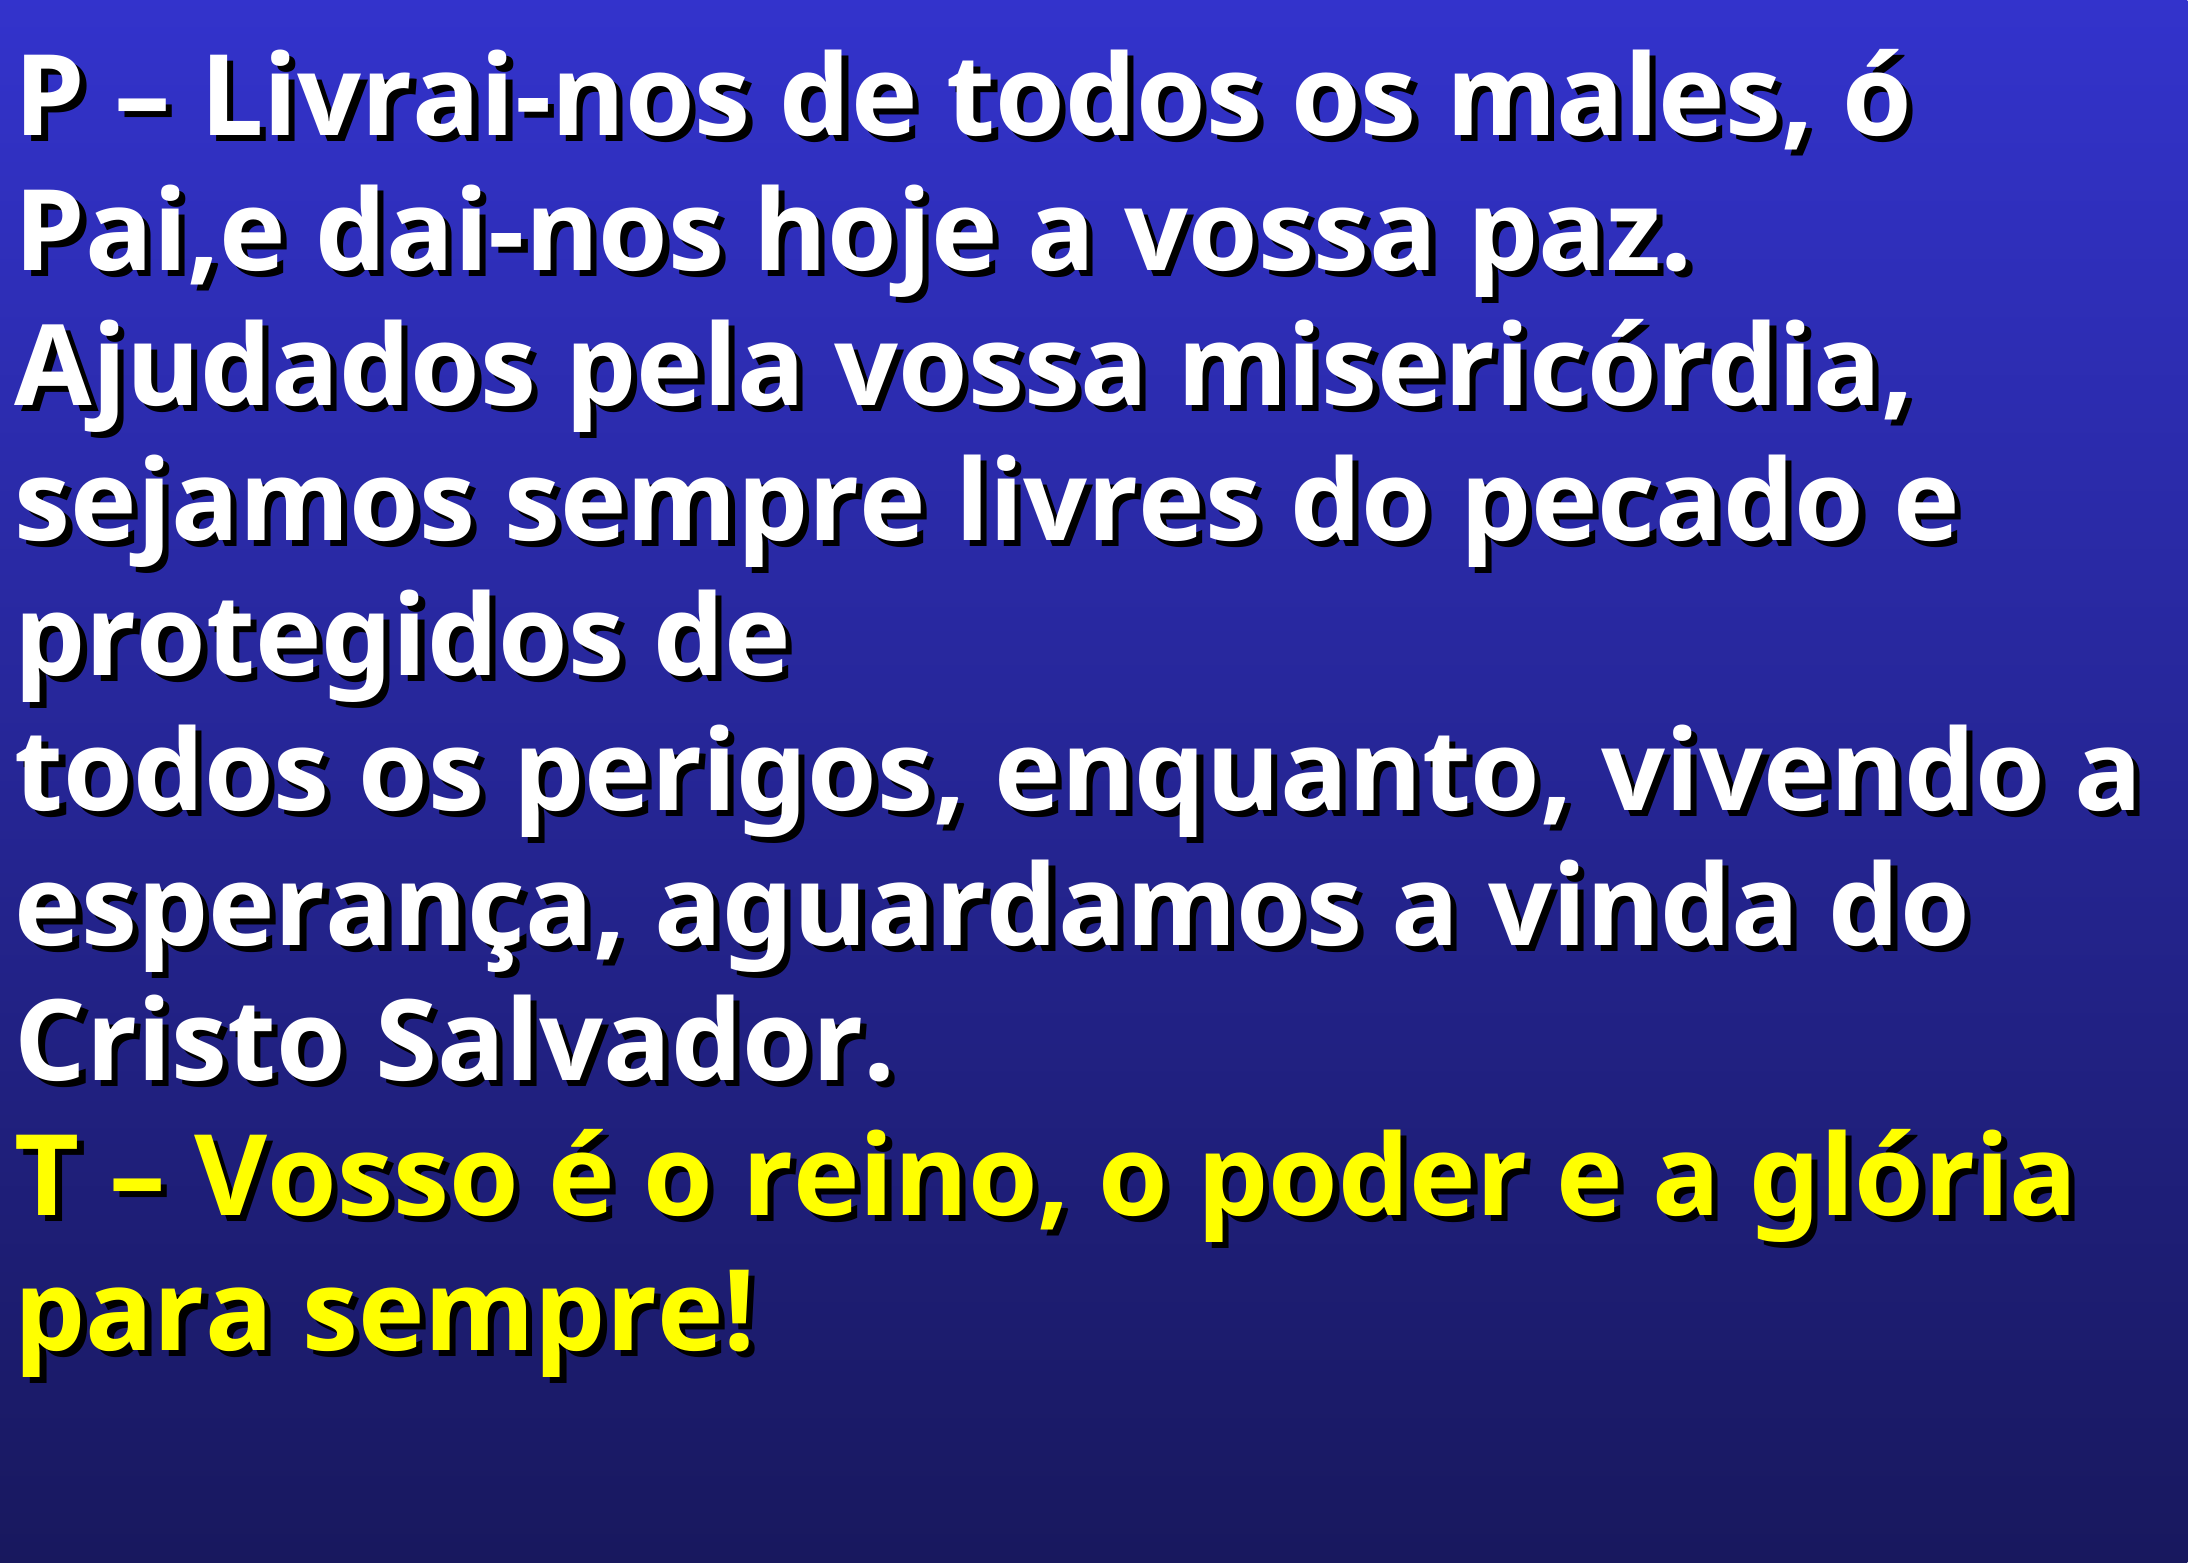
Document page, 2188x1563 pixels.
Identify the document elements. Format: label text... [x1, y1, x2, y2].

text_box P – Livrai-nos de todos os males, ó Pai,e dai-nos hoje a vossa paz. Ajudados pela vossa misericórdia, sejamos sempre livres do pecado e protegidos de todos os perigos, enquanto, vivendo a esperança, aguardamos a vinda do Cristo Salvador. T – Vosso é o reino, o poder e a glória para sempre! [0, 15, 2188, 1381]
